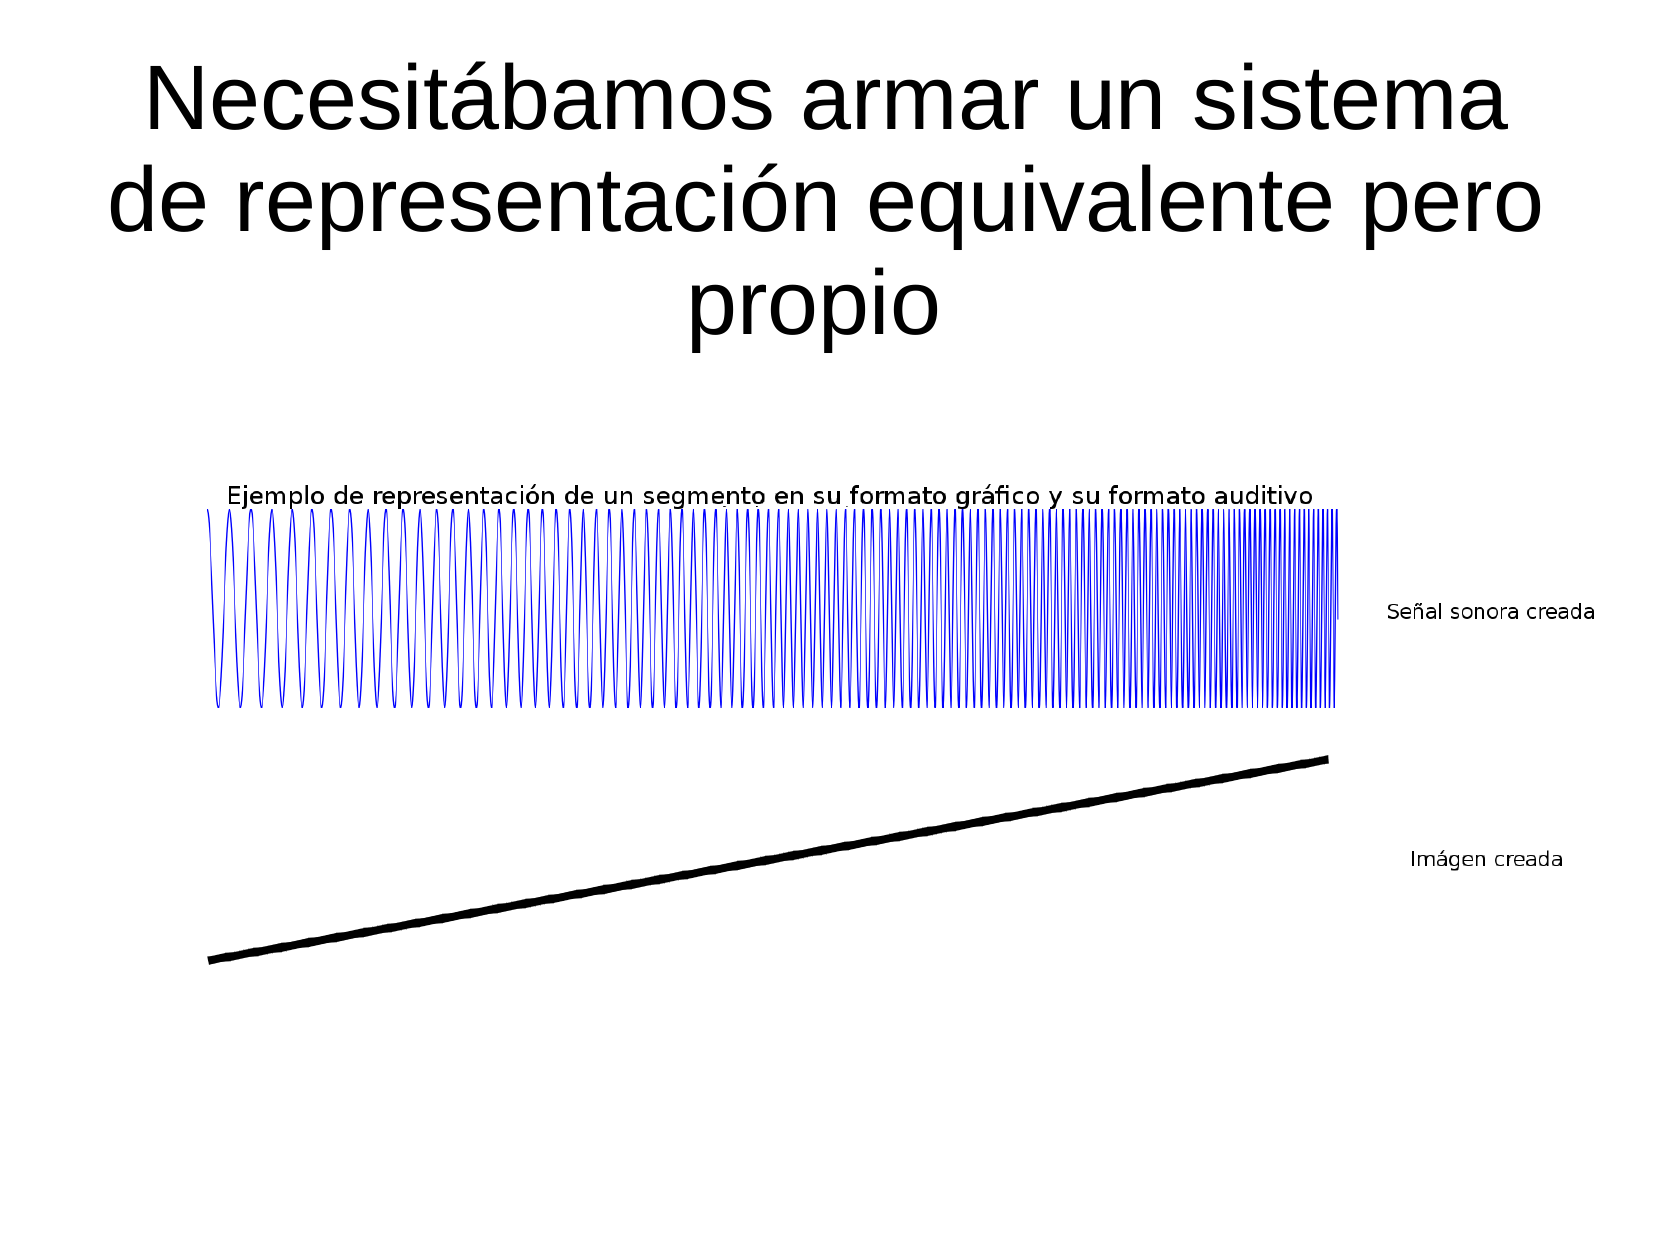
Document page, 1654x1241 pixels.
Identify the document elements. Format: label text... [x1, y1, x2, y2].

picture [0, 484, 1654, 981]
title Necesitábamos armar un sistema de representación equivalente pero propio [82, 46, 1571, 355]
